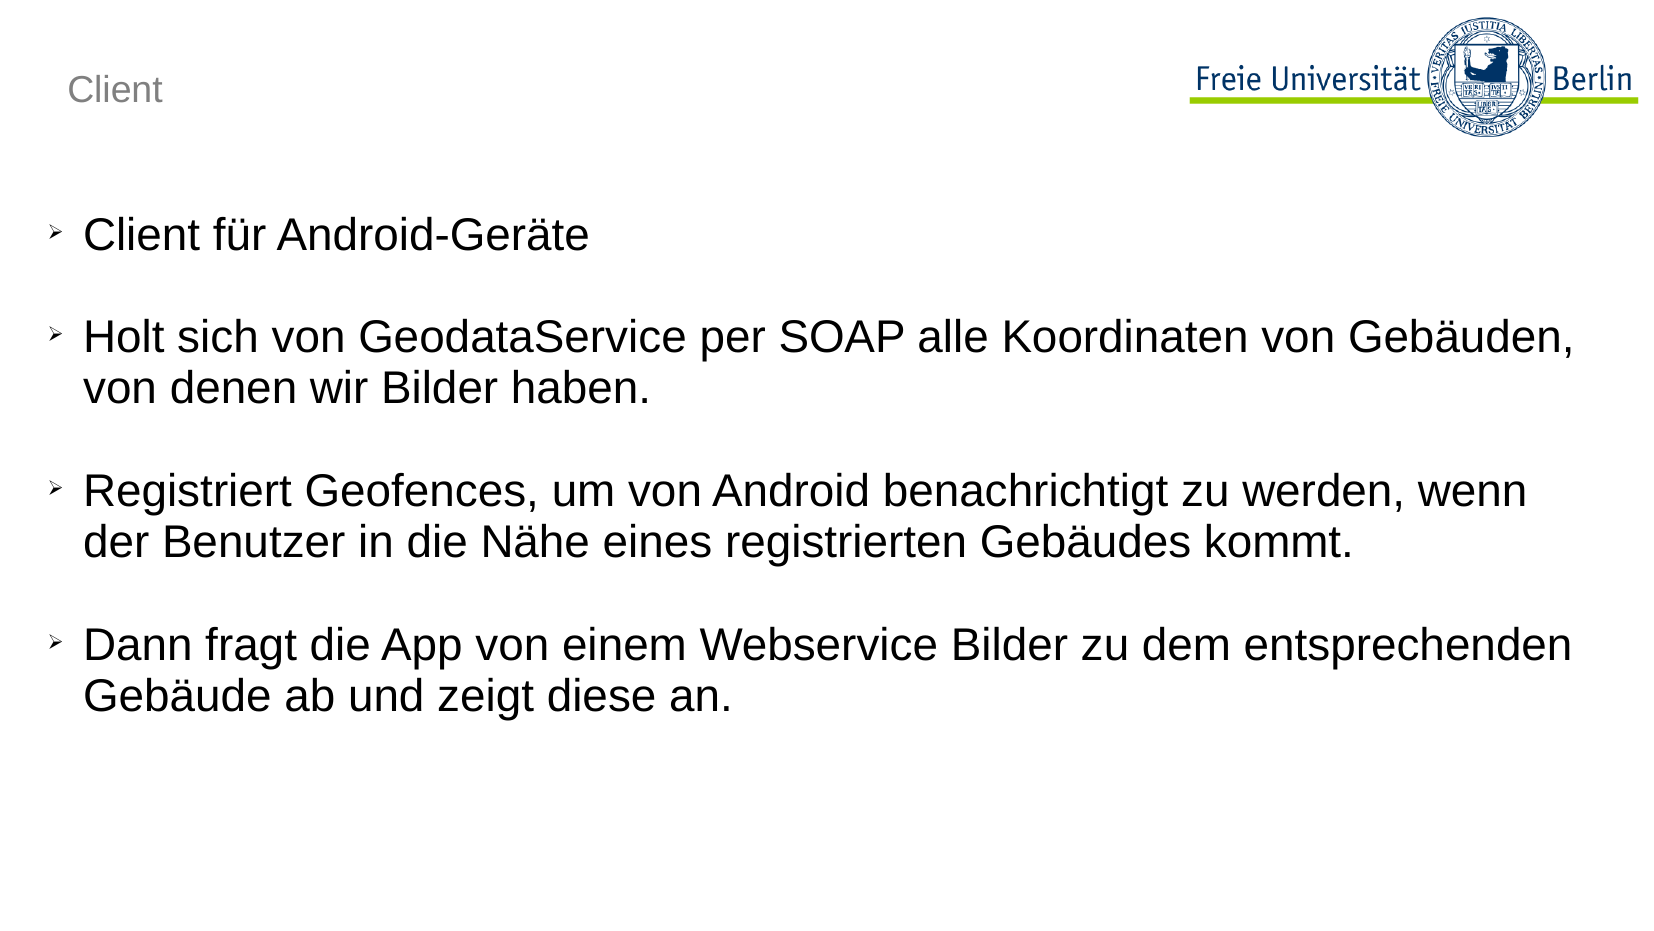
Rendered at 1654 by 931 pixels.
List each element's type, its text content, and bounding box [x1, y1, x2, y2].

picture [1185, 11, 1642, 142]
text_box Client für Android-Geräte Holt sich von GeodataService per SOAP alle Koordinaten von Gebäuden, von denen wir Bilder haben. Registriert Geofences, um von Android benachrichtigt zu werden, wenn der Benutzer in die Nähe eines registrierten Gebäudes kommt. Dann fragt die App von einem Webservice Bilder zu dem entsprechenden Gebäude ab und zeigt diese an. [33, 201, 1590, 729]
text_box Client [52, 61, 178, 119]
